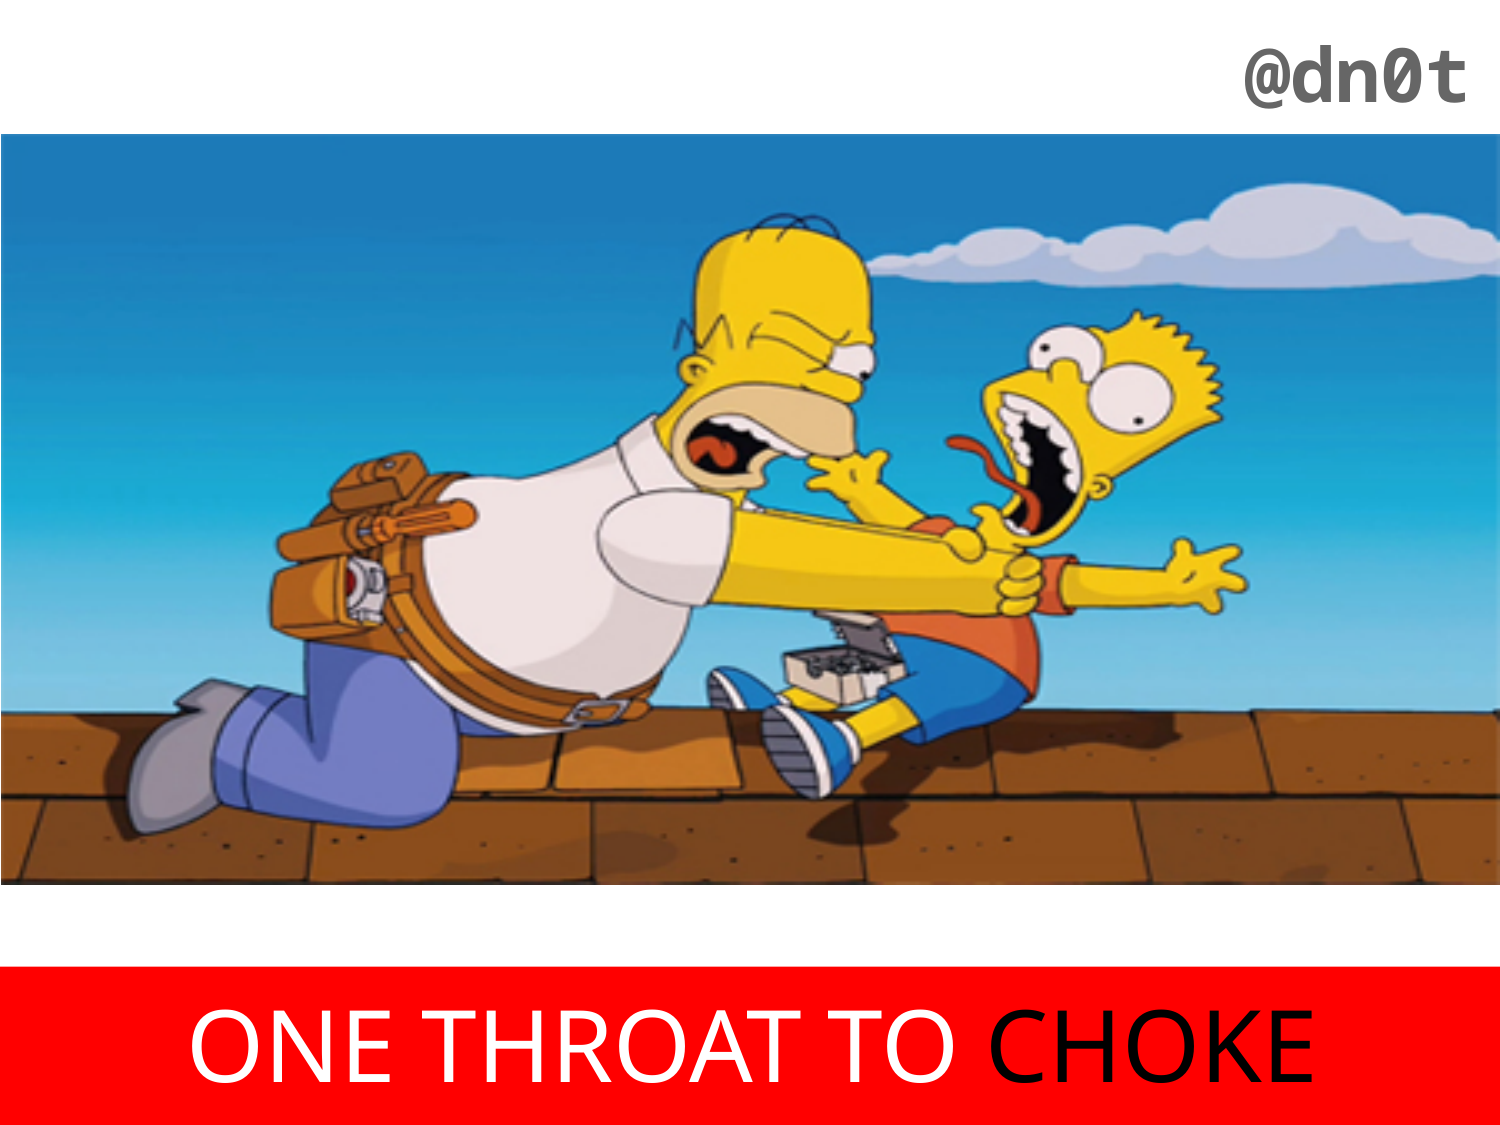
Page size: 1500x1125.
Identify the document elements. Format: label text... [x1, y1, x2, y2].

picture [1, 134, 1500, 886]
list ONE THROAT TO CHOKE [28, 974, 1478, 1111]
